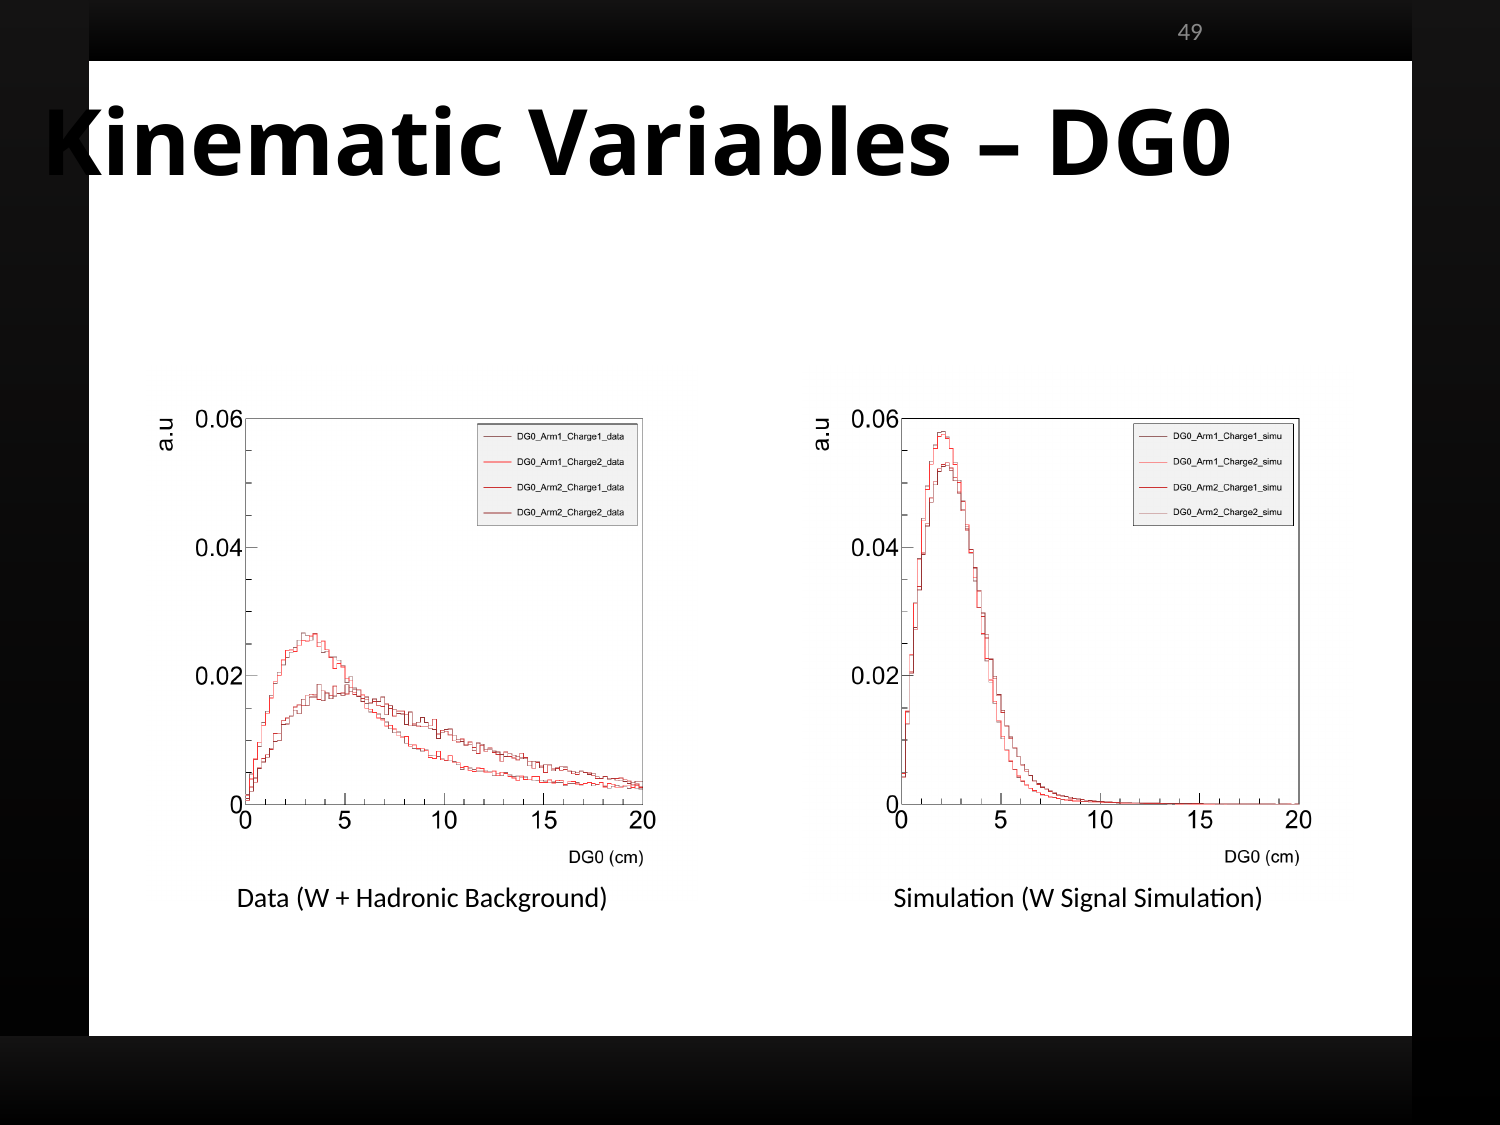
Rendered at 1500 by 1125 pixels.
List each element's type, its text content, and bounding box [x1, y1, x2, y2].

picture [146, 365, 698, 901]
title Kinematic Variables – DG0 [26, 71, 1482, 222]
text_box Data (W + Hadronic Background) [221, 871, 630, 921]
picture [802, 365, 1354, 901]
text_box Simulation (W Signal Simulation) [878, 871, 1286, 922]
slide_number 49 [1162, 0, 1500, 61]
